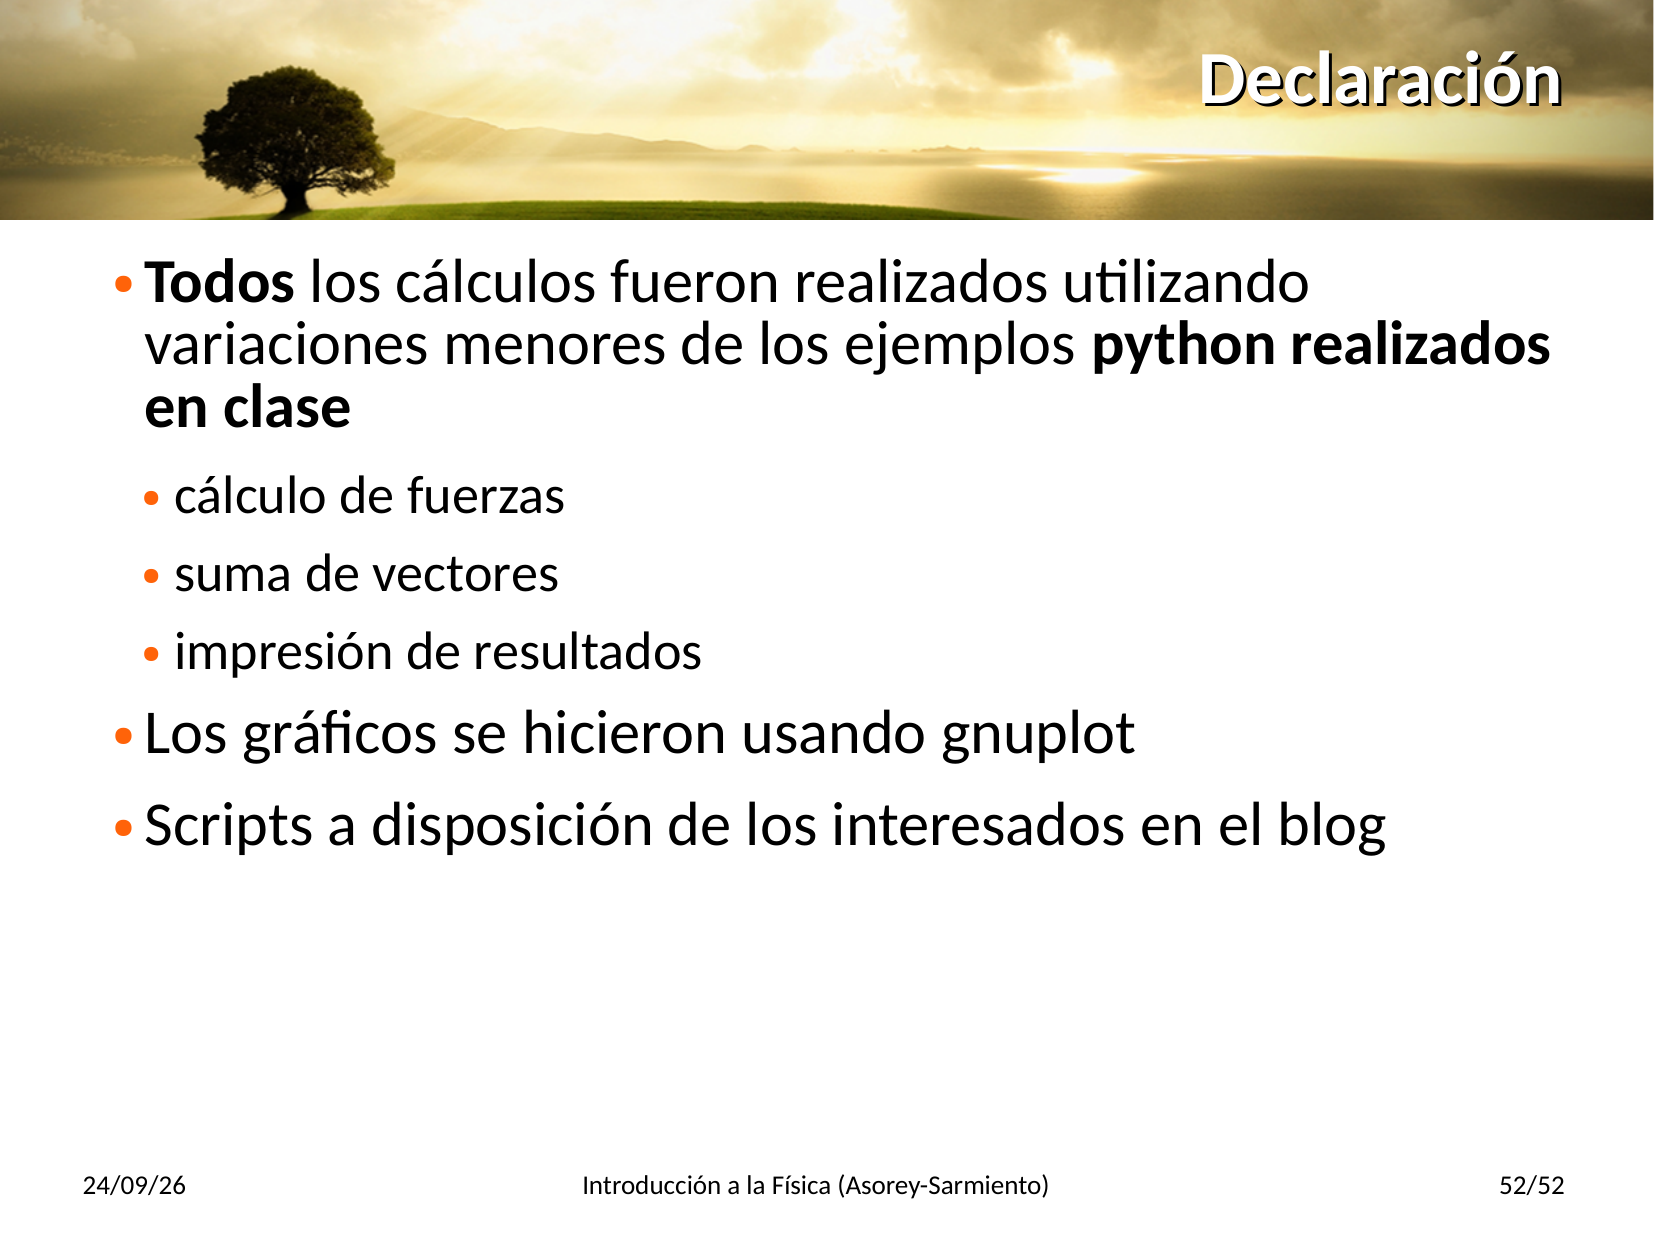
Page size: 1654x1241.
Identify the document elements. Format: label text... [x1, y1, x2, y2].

list Todos los cálculos fueron realizados utilizando variaciones menores de los ejemplos python realizados en clase cálculo de fuerzas suma de vectores impresión de resultados Los gráficos se hicieron usando gnuplot Scripts a disposición de los interesados en el blog [82, 255, 1571, 1141]
picture [0, 0, 1654, 220]
title Declaración [75, 19, 1564, 151]
